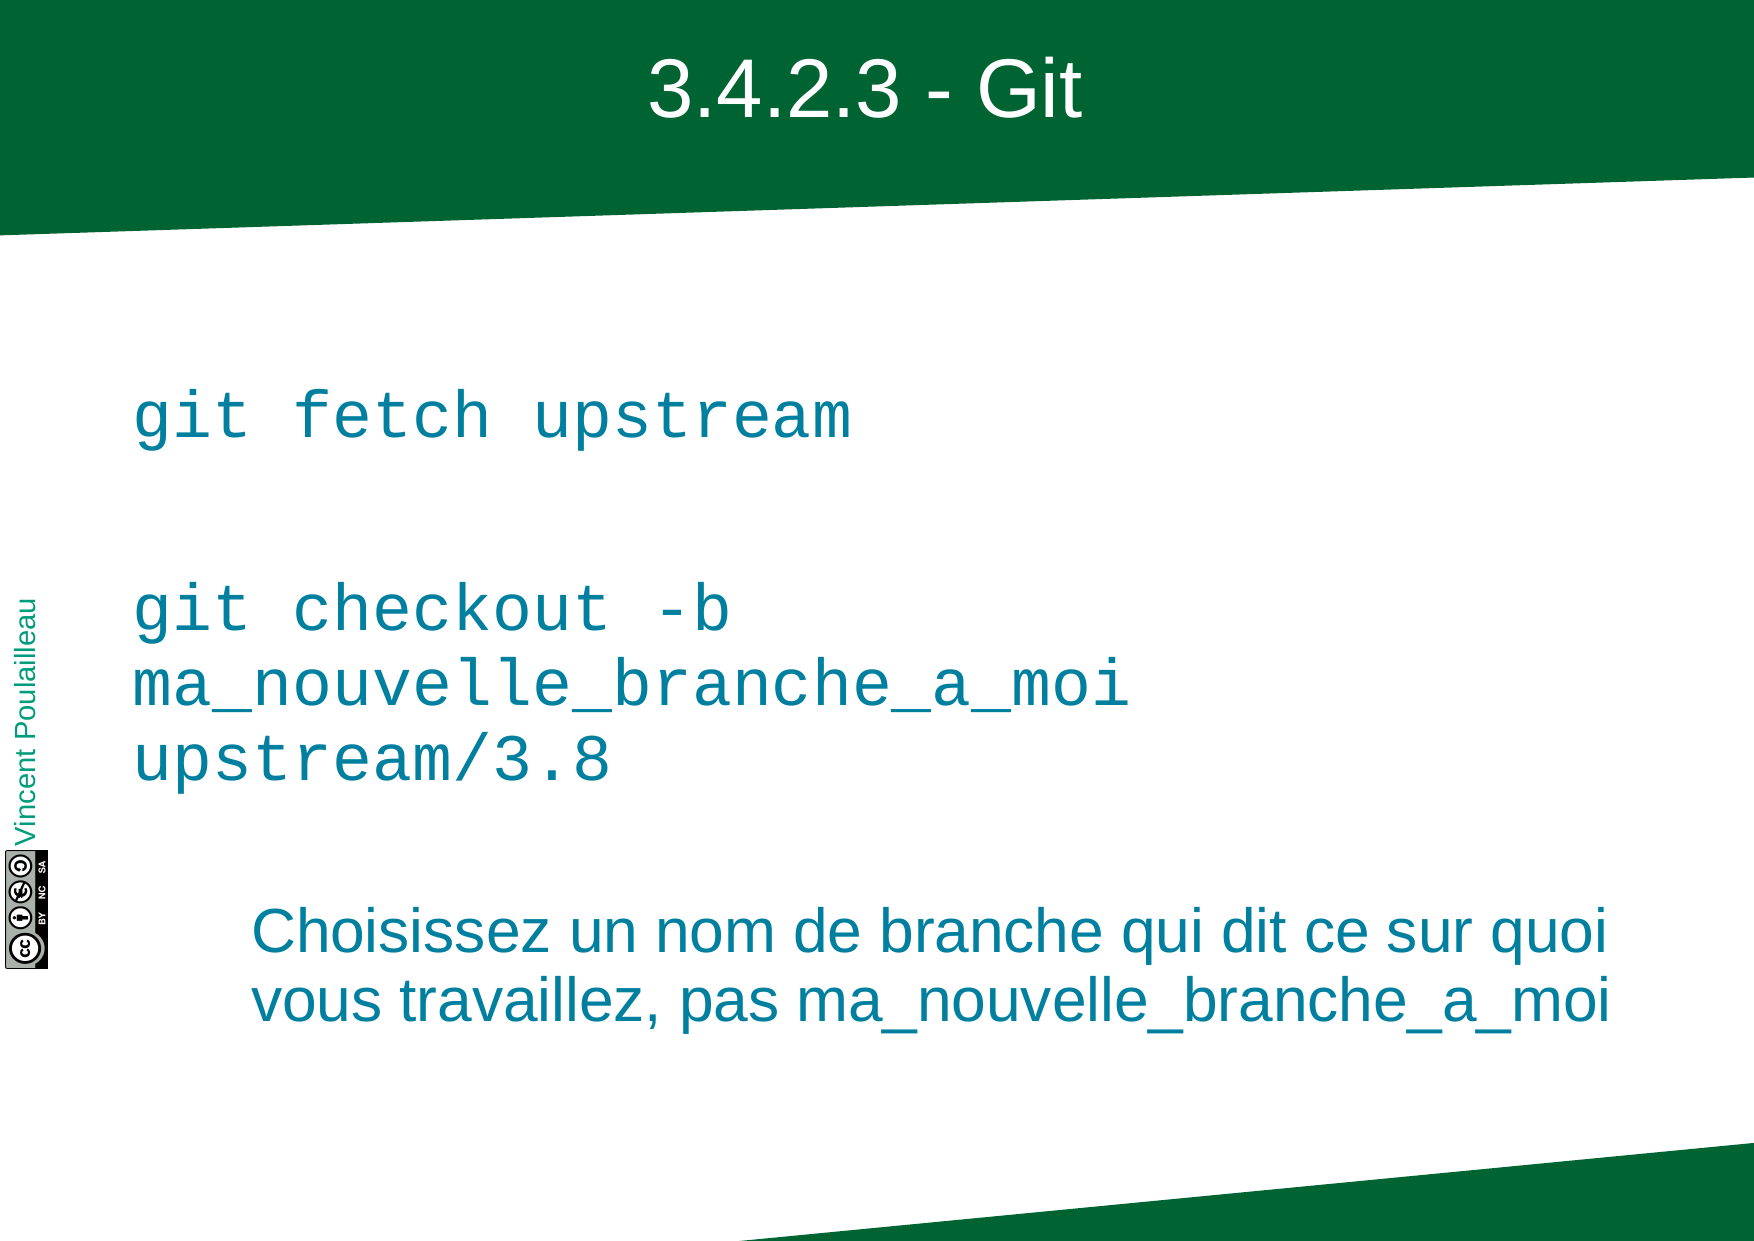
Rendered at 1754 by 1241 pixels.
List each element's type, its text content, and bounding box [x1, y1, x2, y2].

picture [5, 850, 48, 969]
text_box [0, 178, 1740, 236]
text_box © 2019 Vincent Poulailleau [1, 448, 61, 1099]
text_box 3.4.2.3 - Git [0, 0, 1754, 178]
text_box git fetch upstream git checkout -b ma_nouvelle_branche_a_moi upstream/3.8 Choisissez un nom de branche qui dit ce sur quoi vous travaillez, pas ma_nouvelle_branche_a_moi [0, 178, 1754, 1241]
text_box [739, 1142, 1754, 1241]
